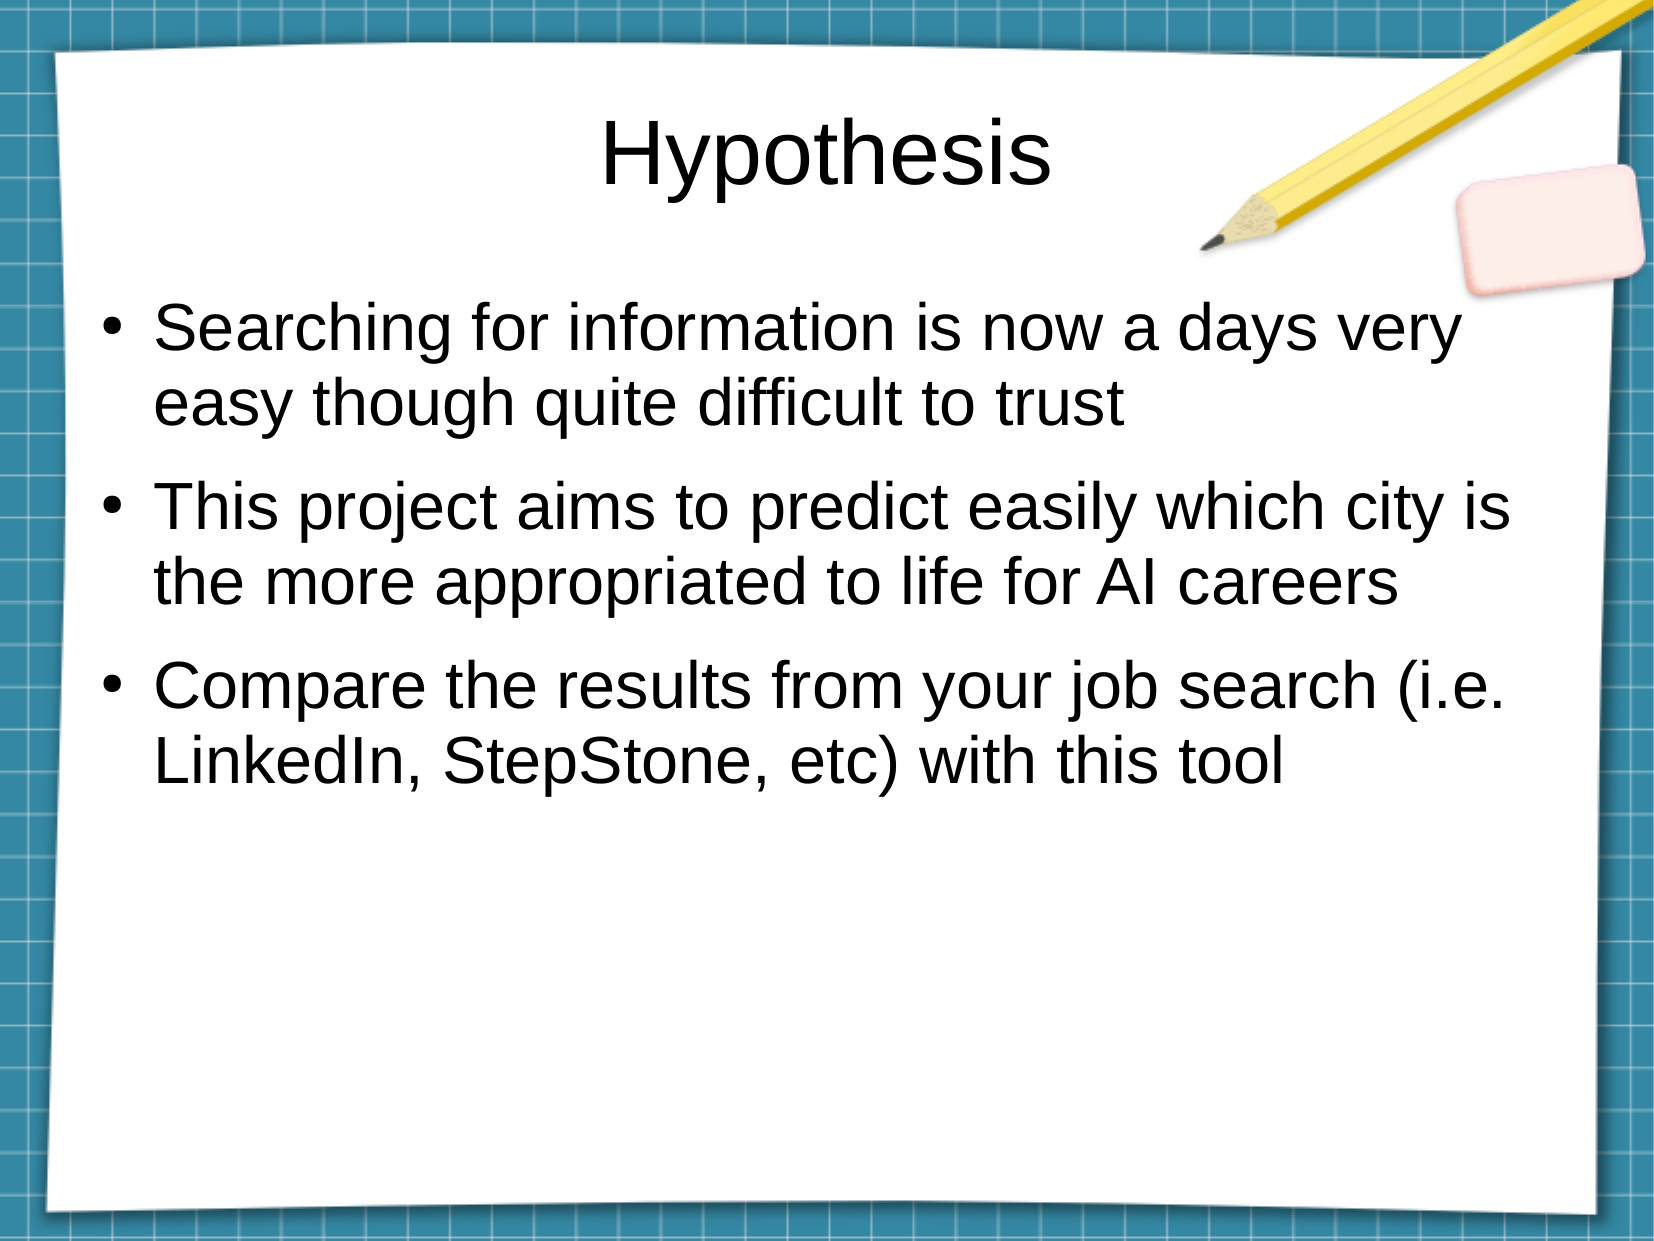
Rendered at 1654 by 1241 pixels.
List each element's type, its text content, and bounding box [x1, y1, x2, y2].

title Hypothesis [82, 49, 1571, 257]
list Searching for information is now a days very easy though quite difficult to trust This project aims to predict easily which city is the more appropriated to life for AI careers Compare the results from your job search (i.e. LinkedIn, StepStone, etc) with this tool [82, 290, 1571, 1010]
picture [0, 0, 1654, 1241]
